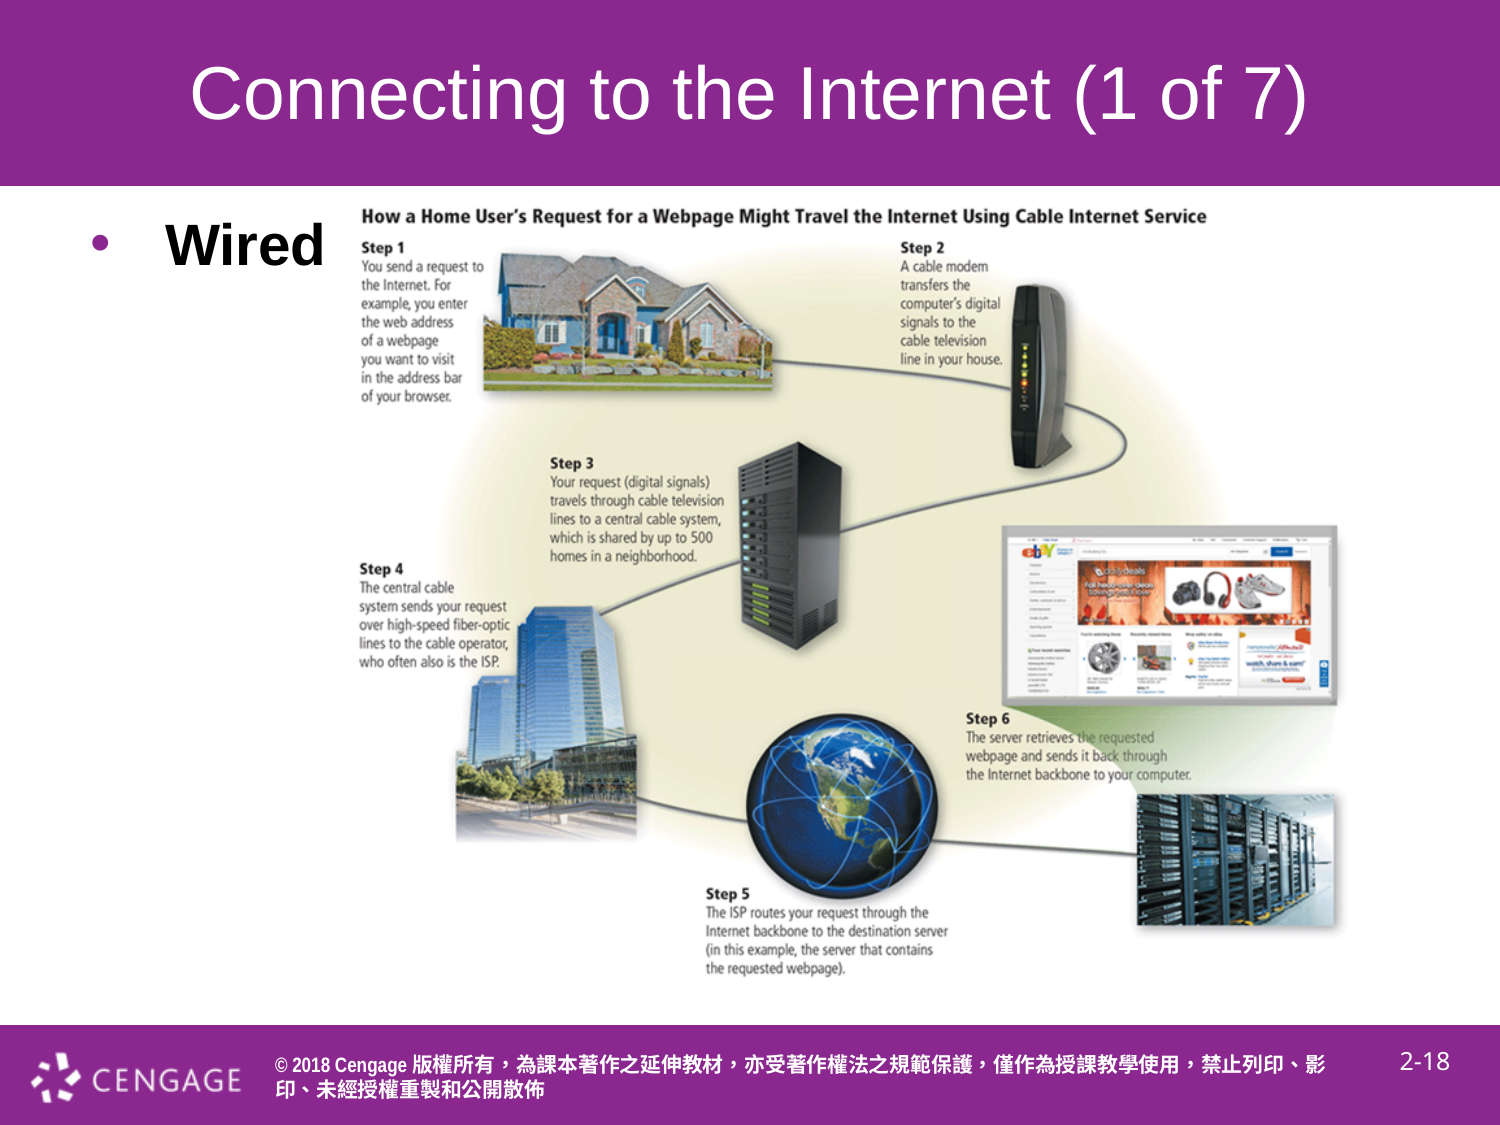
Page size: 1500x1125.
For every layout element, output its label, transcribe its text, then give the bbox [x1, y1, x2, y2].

picture [354, 199, 1375, 989]
text_box Wired [75, 199, 350, 363]
title Connecting to the Internet (1 of 7) [7, 4, 1493, 175]
picture [21, 1043, 246, 1111]
